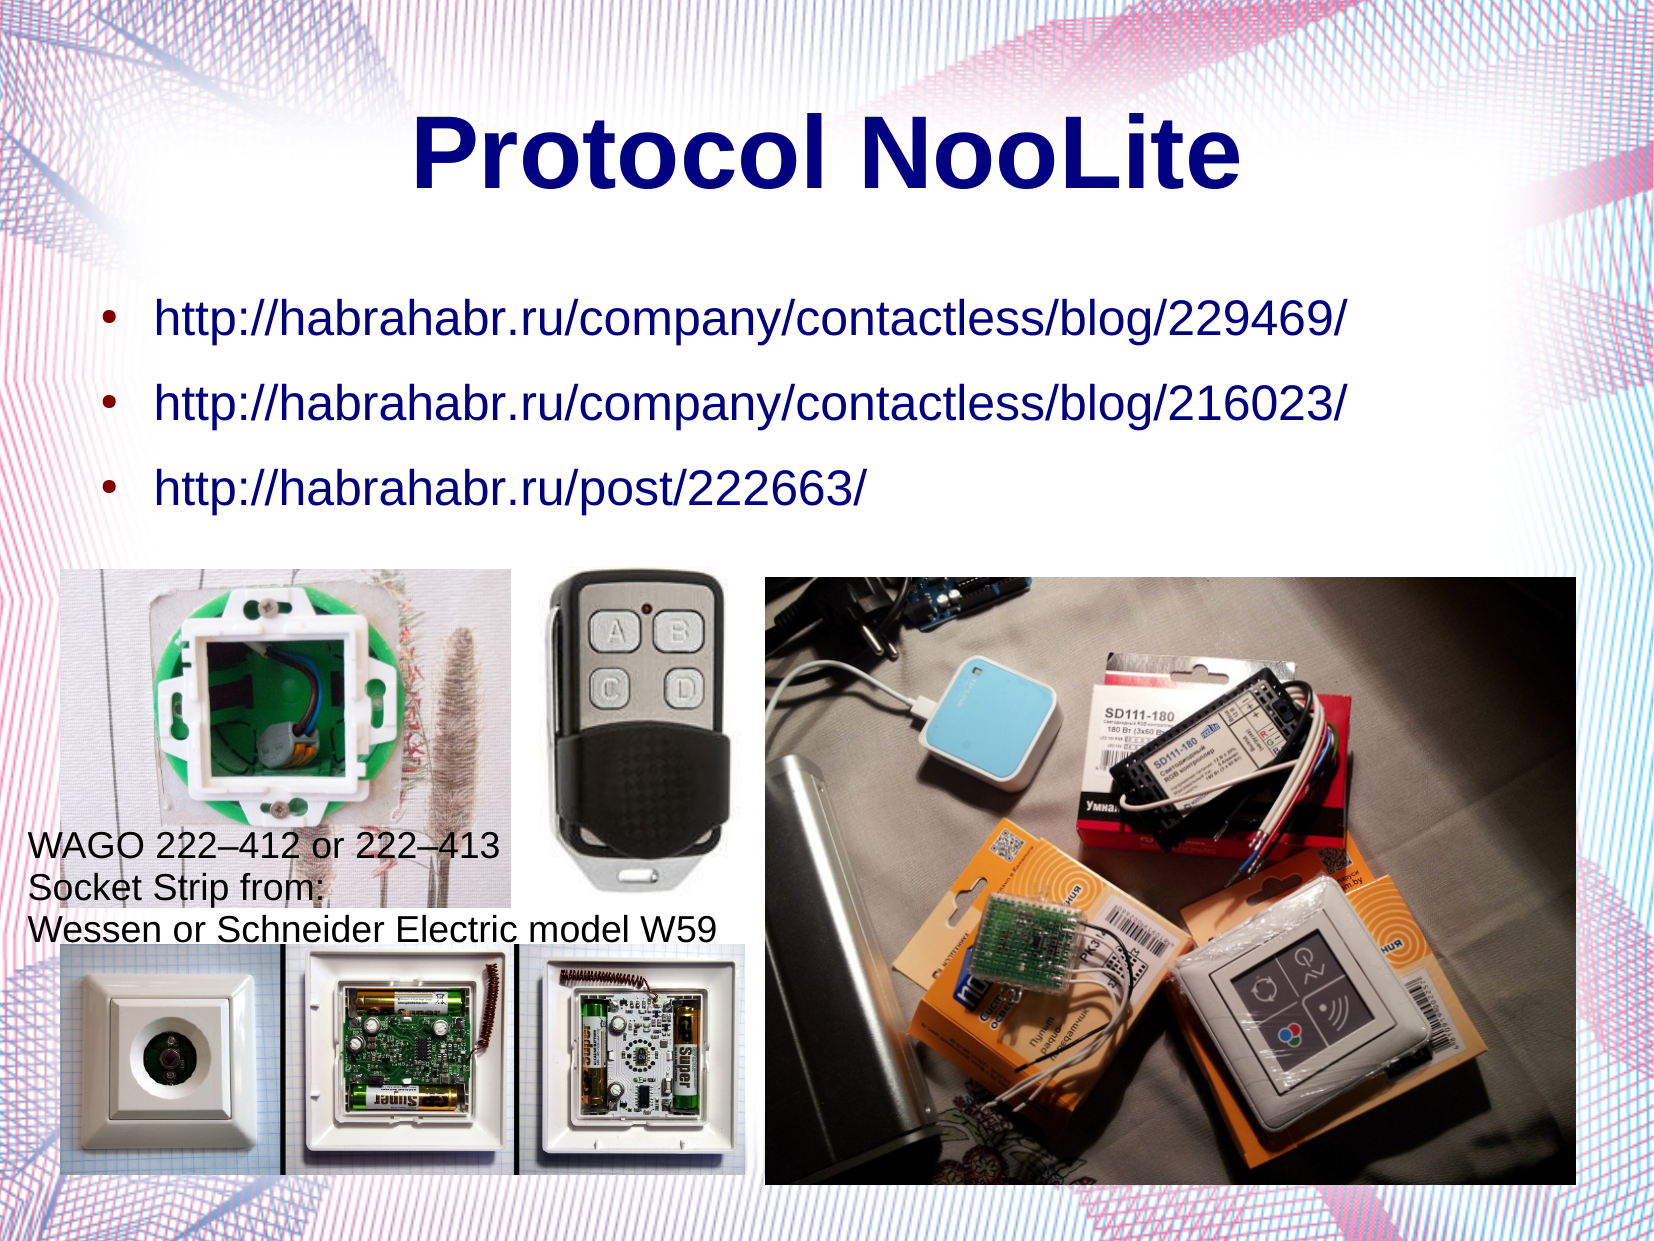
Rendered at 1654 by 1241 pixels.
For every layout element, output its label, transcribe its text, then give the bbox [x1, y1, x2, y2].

title Protocol NooLite [82, 49, 1571, 257]
picture [0, 0, 1654, 1241]
text_box WAGO 222–412 or 222–413 Socket Strip from: Wessen or Schneider Electric model W59 [12, 817, 868, 958]
list http://habrahabr.ru/company/contactless/blog/229469/ http://habrahabr.ru/company/contactless/blog/216023/ http://habrahabr.ru/post/222663/ [82, 290, 1571, 577]
